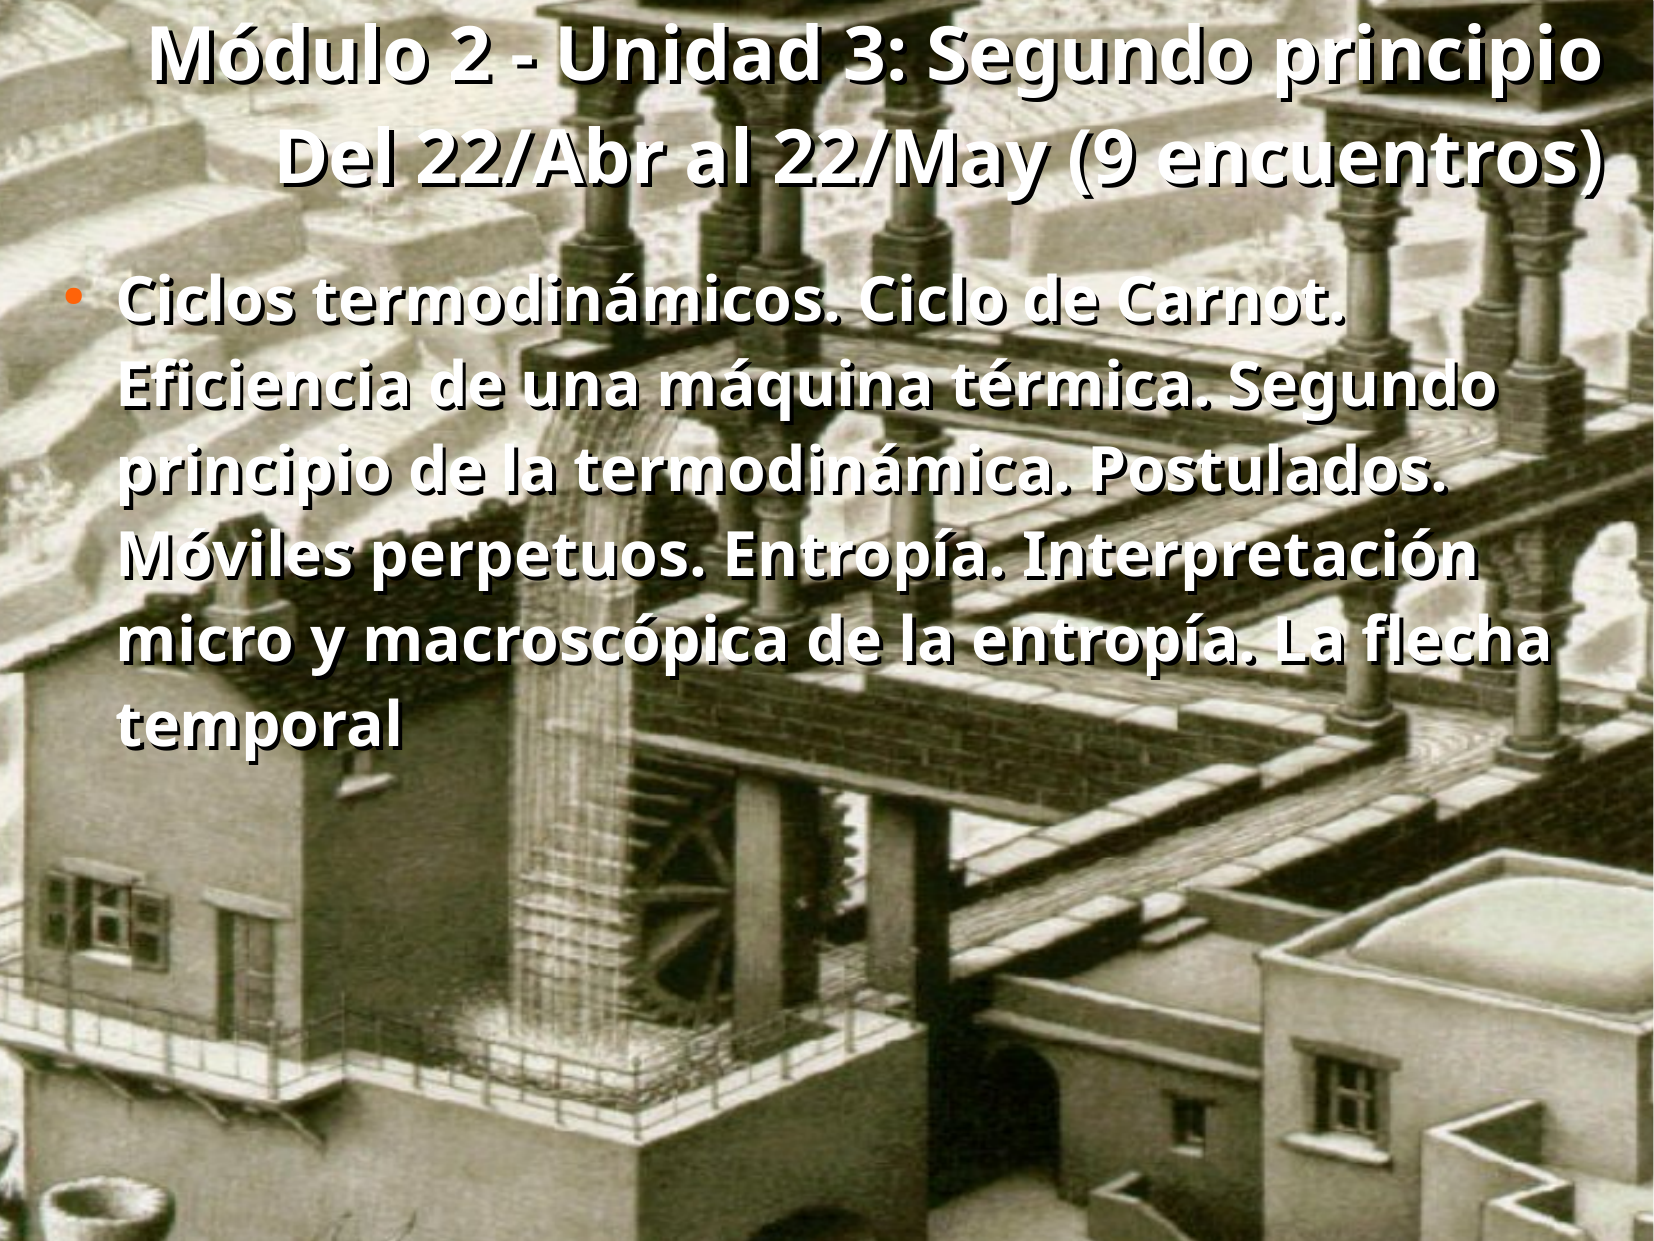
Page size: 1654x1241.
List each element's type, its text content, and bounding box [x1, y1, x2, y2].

picture [0, 0, 1654, 1241]
title Módulo 2 - Unidad 3: Segundo principio Del 22/Abr al 22/May (9 encuentros) [45, 11, 1606, 195]
list Ciclos termodinámicos. Ciclo de Carnot. Eficiencia de una máquina térmica. Segundo principio de la termodinámica. Postulados. Móviles perpetuos. Entropía. Interpretación micro y macroscópica de la entropía. La flecha temporal [45, 255, 1606, 1156]
